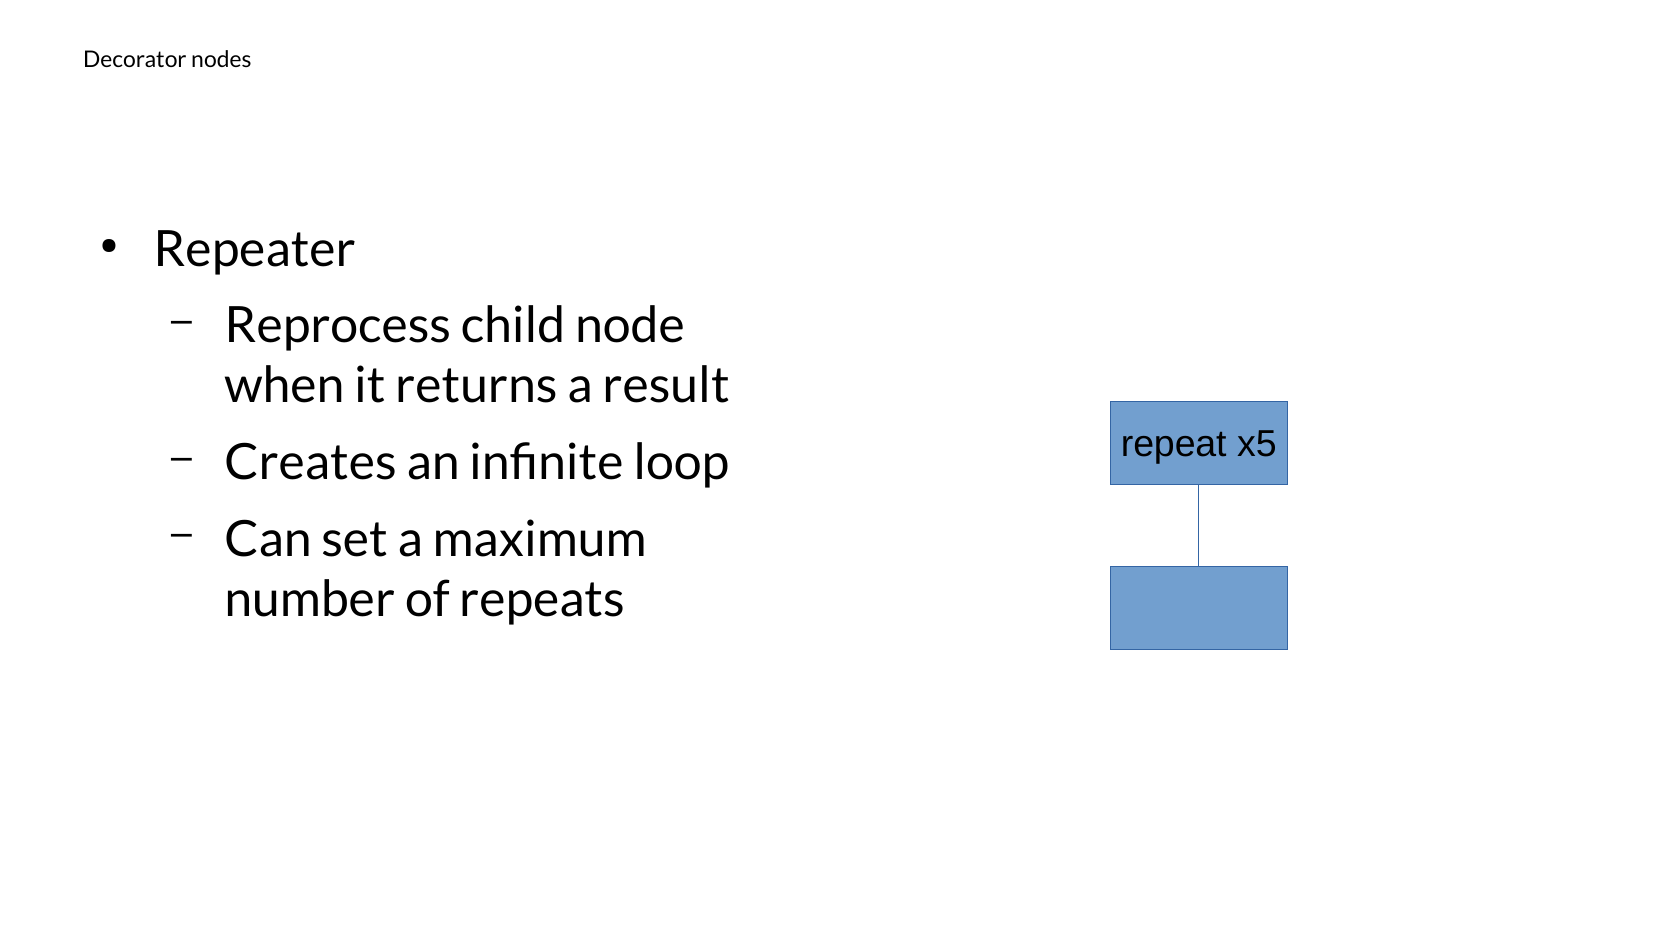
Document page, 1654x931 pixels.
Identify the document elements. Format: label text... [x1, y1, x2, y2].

text_box [1110, 566, 1288, 650]
text_box repeat x5 [1110, 401, 1288, 485]
title Decorator nodes [83, 0, 1571, 119]
list Repeater Reprocess child node when it returns a result Creates an infinite loop Can set a maximum number of repeats [82, 217, 809, 839]
